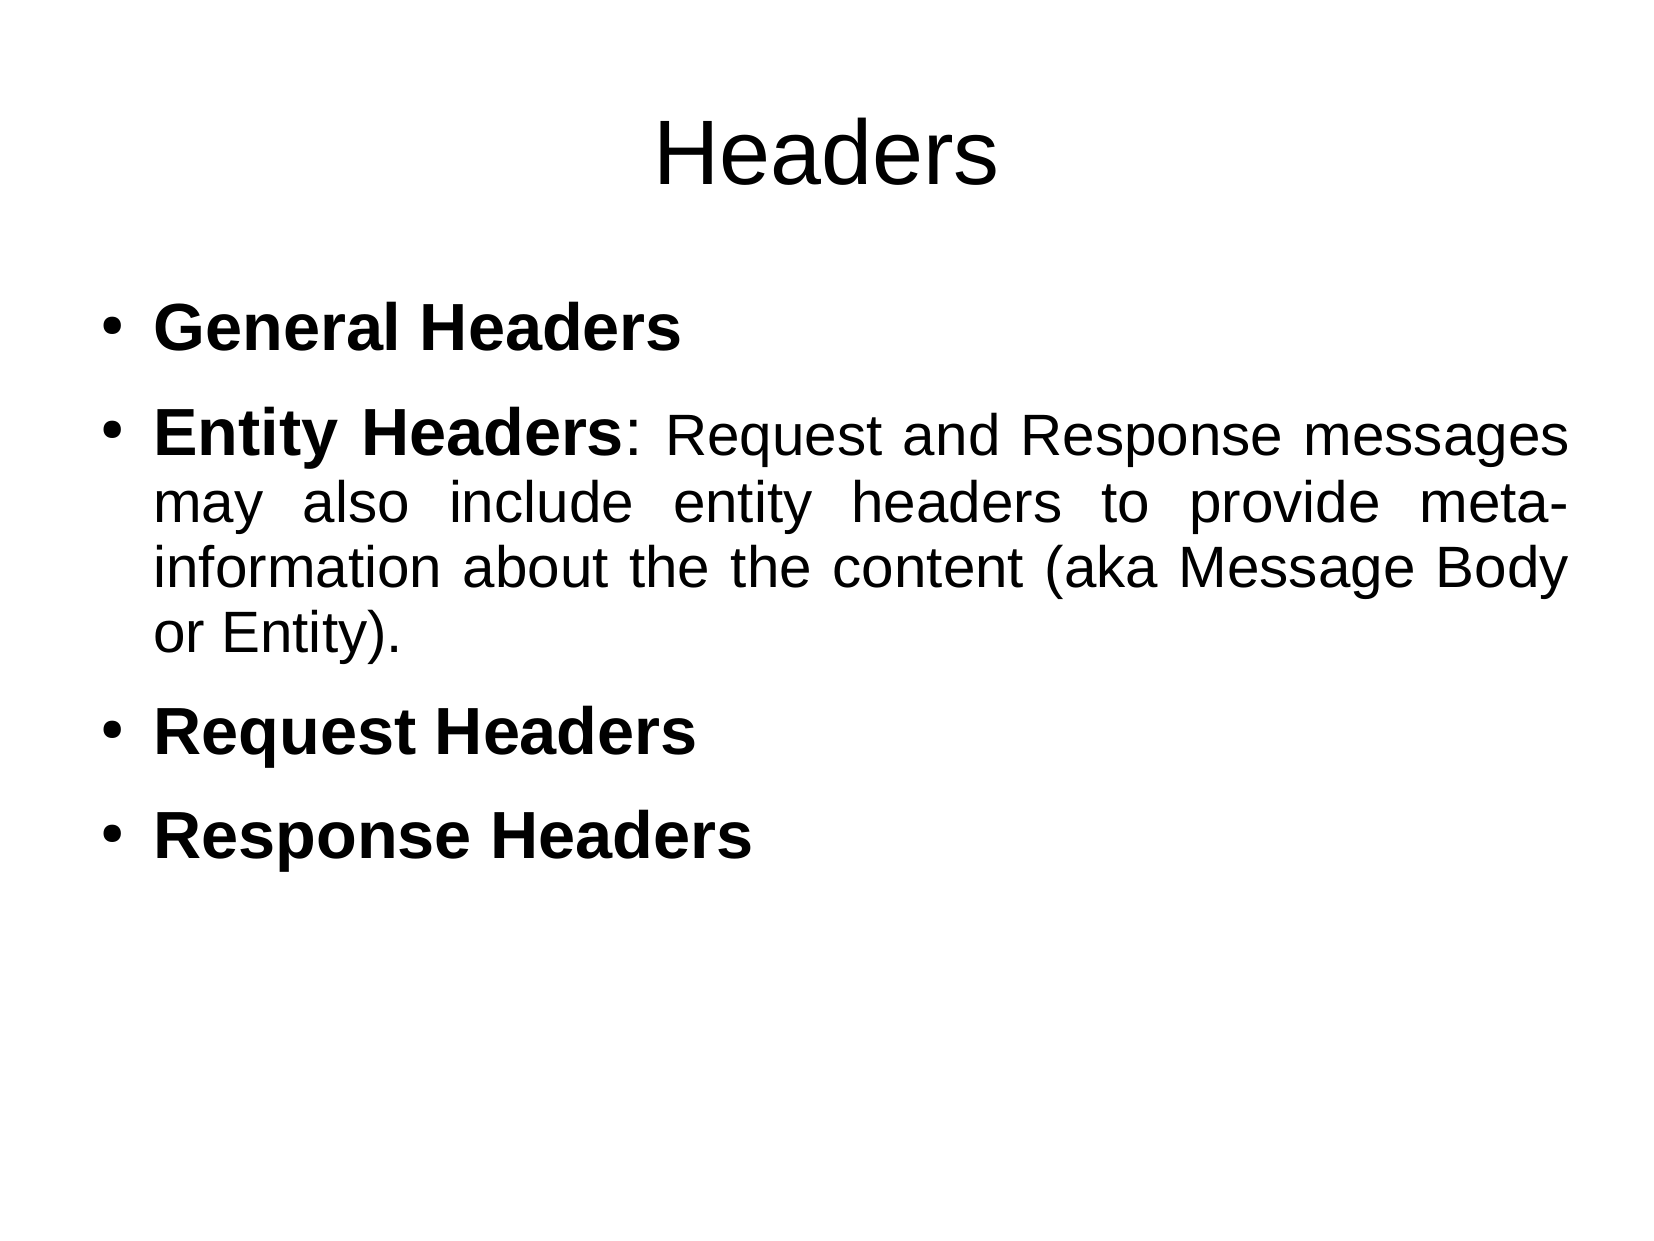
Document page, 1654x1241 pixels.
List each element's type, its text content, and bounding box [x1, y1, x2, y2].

list General Headers Entity Headers: Request and Response messages may also include entity headers to provide meta-information about the the content (aka Message Body or Entity). Request Headers Response Headers [82, 290, 1571, 1010]
title Headers [82, 49, 1571, 257]
